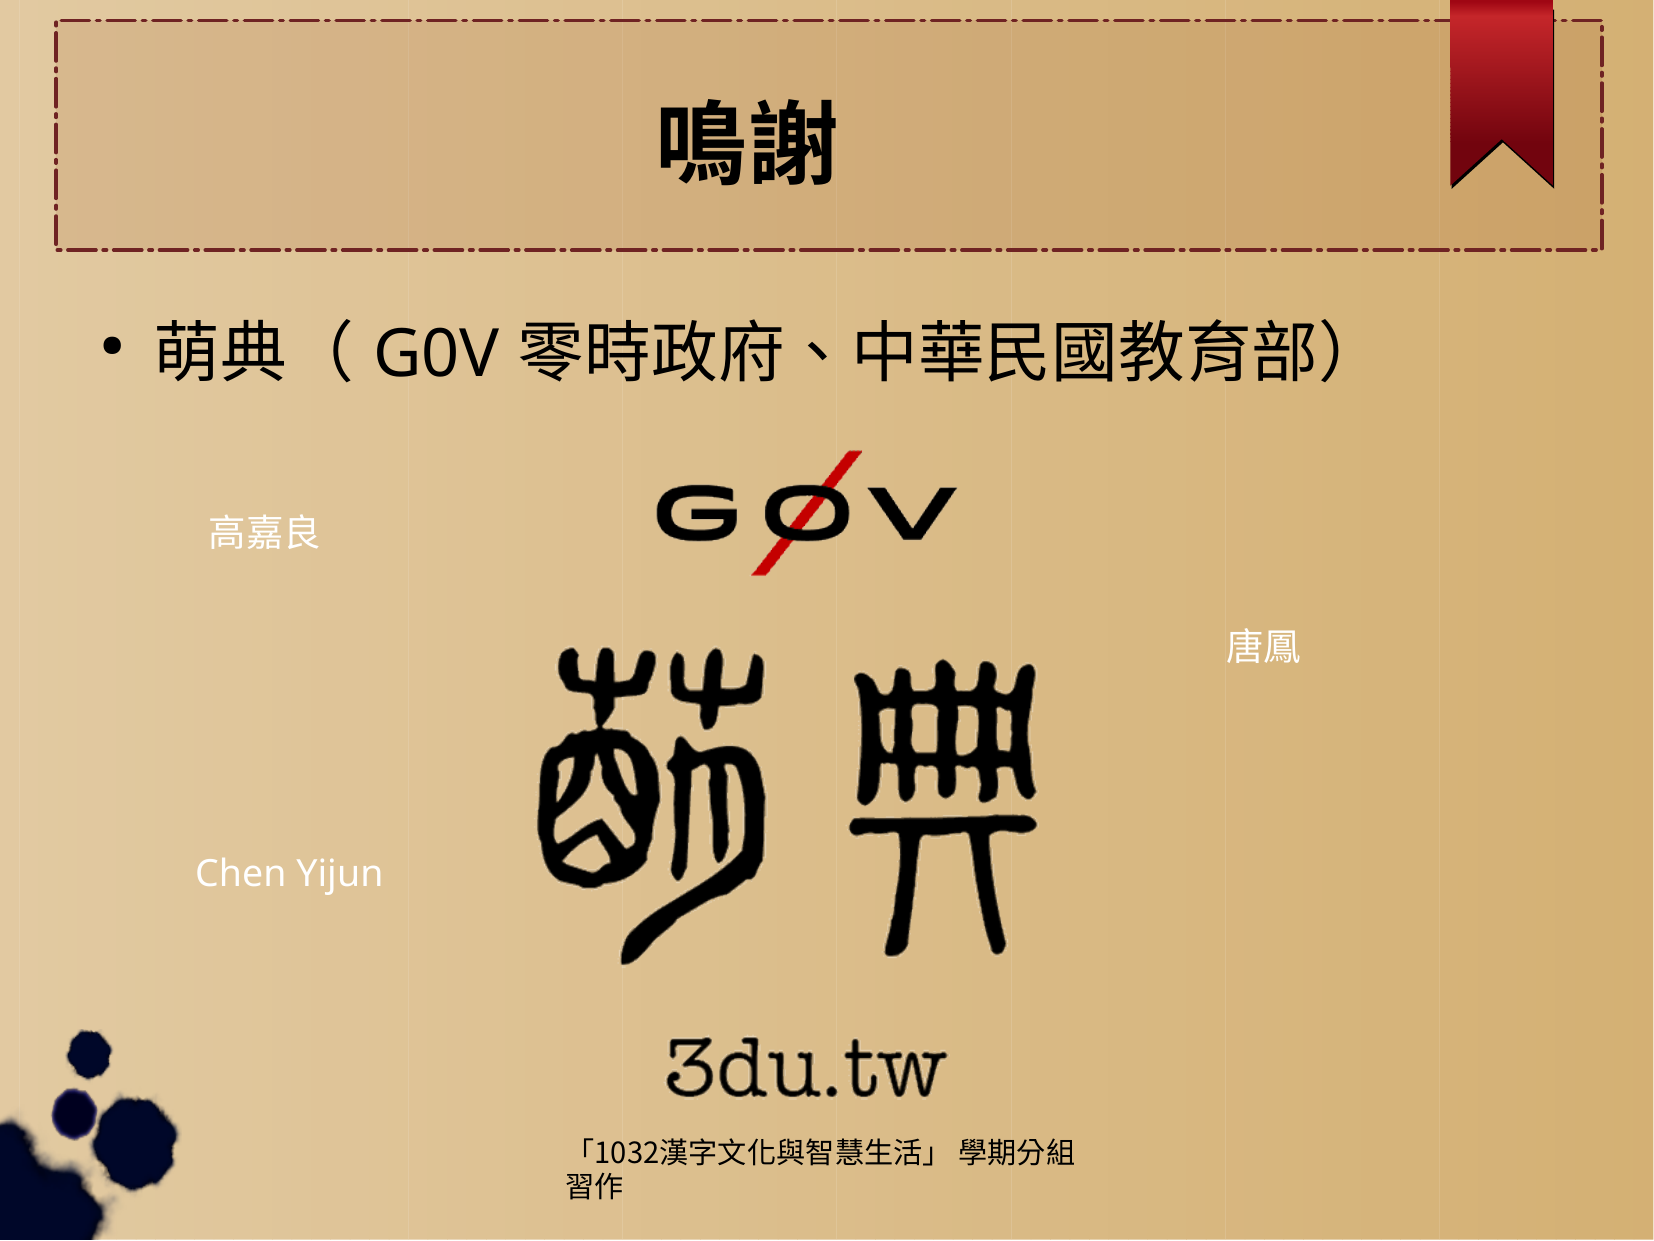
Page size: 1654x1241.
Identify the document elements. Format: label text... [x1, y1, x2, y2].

text_box Chen Yijun [165, 838, 414, 891]
text_box 唐鳳 [1211, 614, 1317, 674]
list 萌典（G0V零時政府、中華民國教育部） [82, 299, 1571, 414]
text_box 高嘉良 [194, 496, 367, 556]
title 鳴謝 [82, 47, 1412, 229]
picture [448, 432, 1160, 1143]
